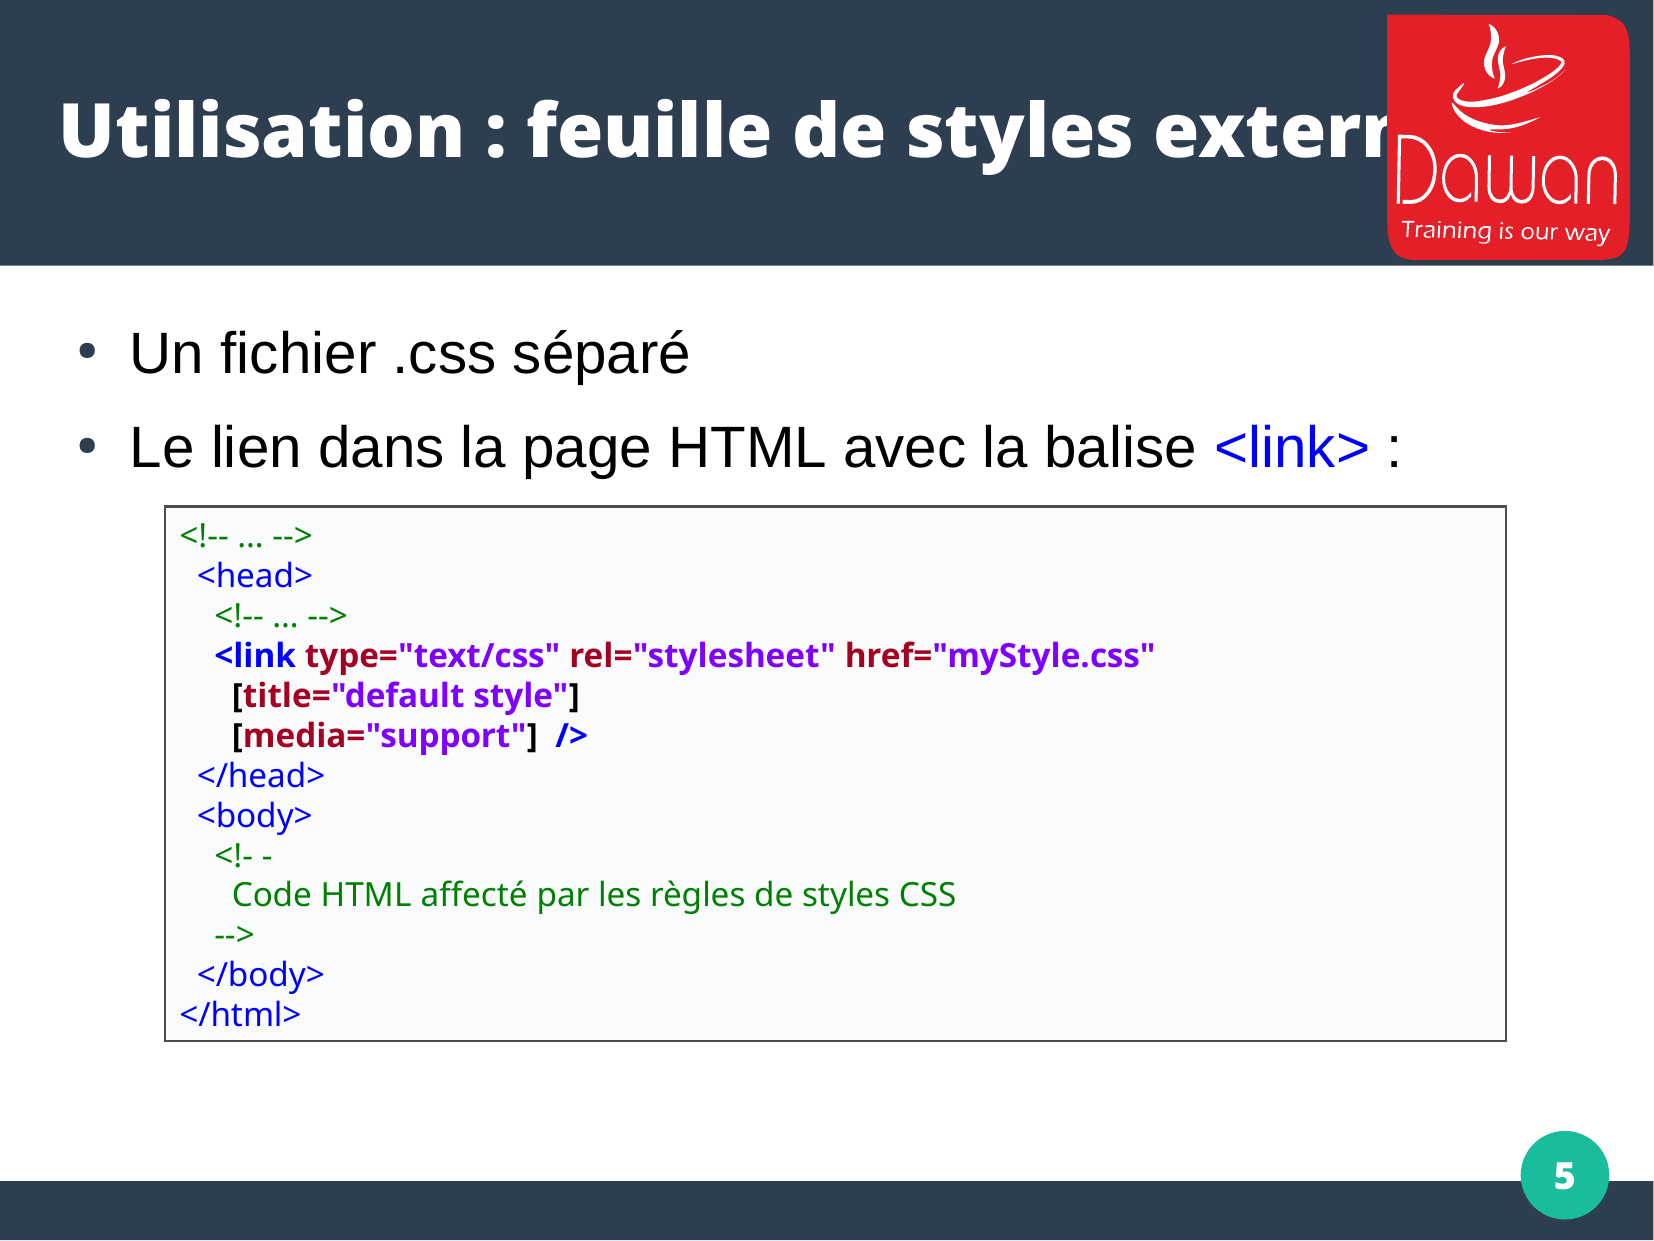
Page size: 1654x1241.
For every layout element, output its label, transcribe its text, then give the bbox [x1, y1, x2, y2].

title Utilisation : feuille de styles externe [59, 49, 1387, 207]
picture [1387, 14, 1630, 260]
list Un fichier .css séparé Le lien dans la page HTML avec la balise <link> : [59, 324, 1595, 1152]
text_box <!-- … --> <head> <!-- … --> <link type="text/css" rel="stylesheet" href="myStyle.css" [title="default style"] [media="support"] /> </head> <body> <!- - Code HTML affecté par les règles de styles CSS --> </body> </html> [164, 506, 1506, 1042]
